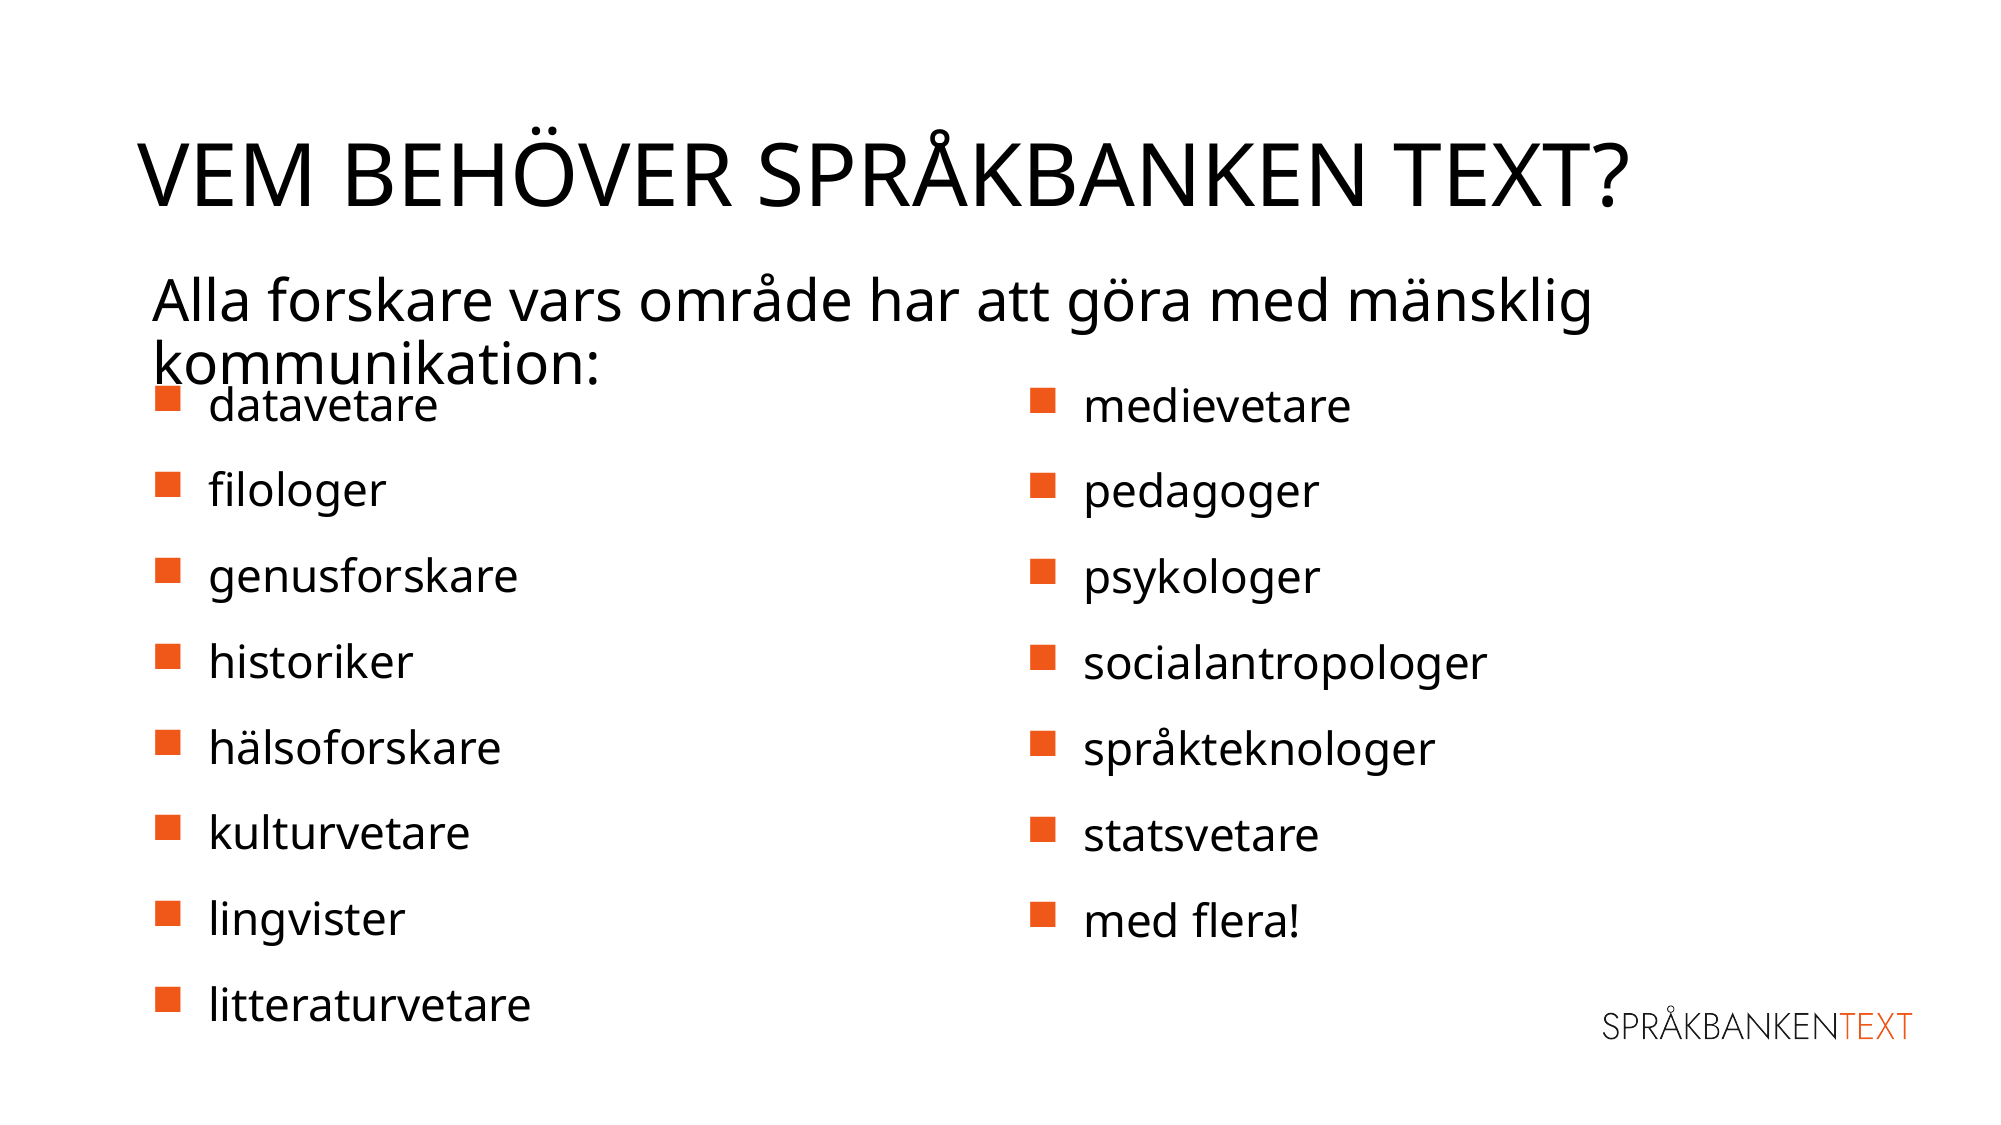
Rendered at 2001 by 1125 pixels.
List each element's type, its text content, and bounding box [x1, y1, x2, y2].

list datavetare filologer genusforskare historiker hälsoforskare kulturvetare lingvister litteraturvetare [137, 375, 988, 1060]
title Vem behöver Språkbanken Text? [137, 109, 1863, 236]
picture [1600, 998, 1959, 1125]
list Alla forskare vars område har att göra med mänsklig kommunikation: [137, 263, 1863, 414]
list medievetare pedagoger psykologer socialantropologer språkteknologer statsvetare med flera! [1012, 377, 1863, 972]
